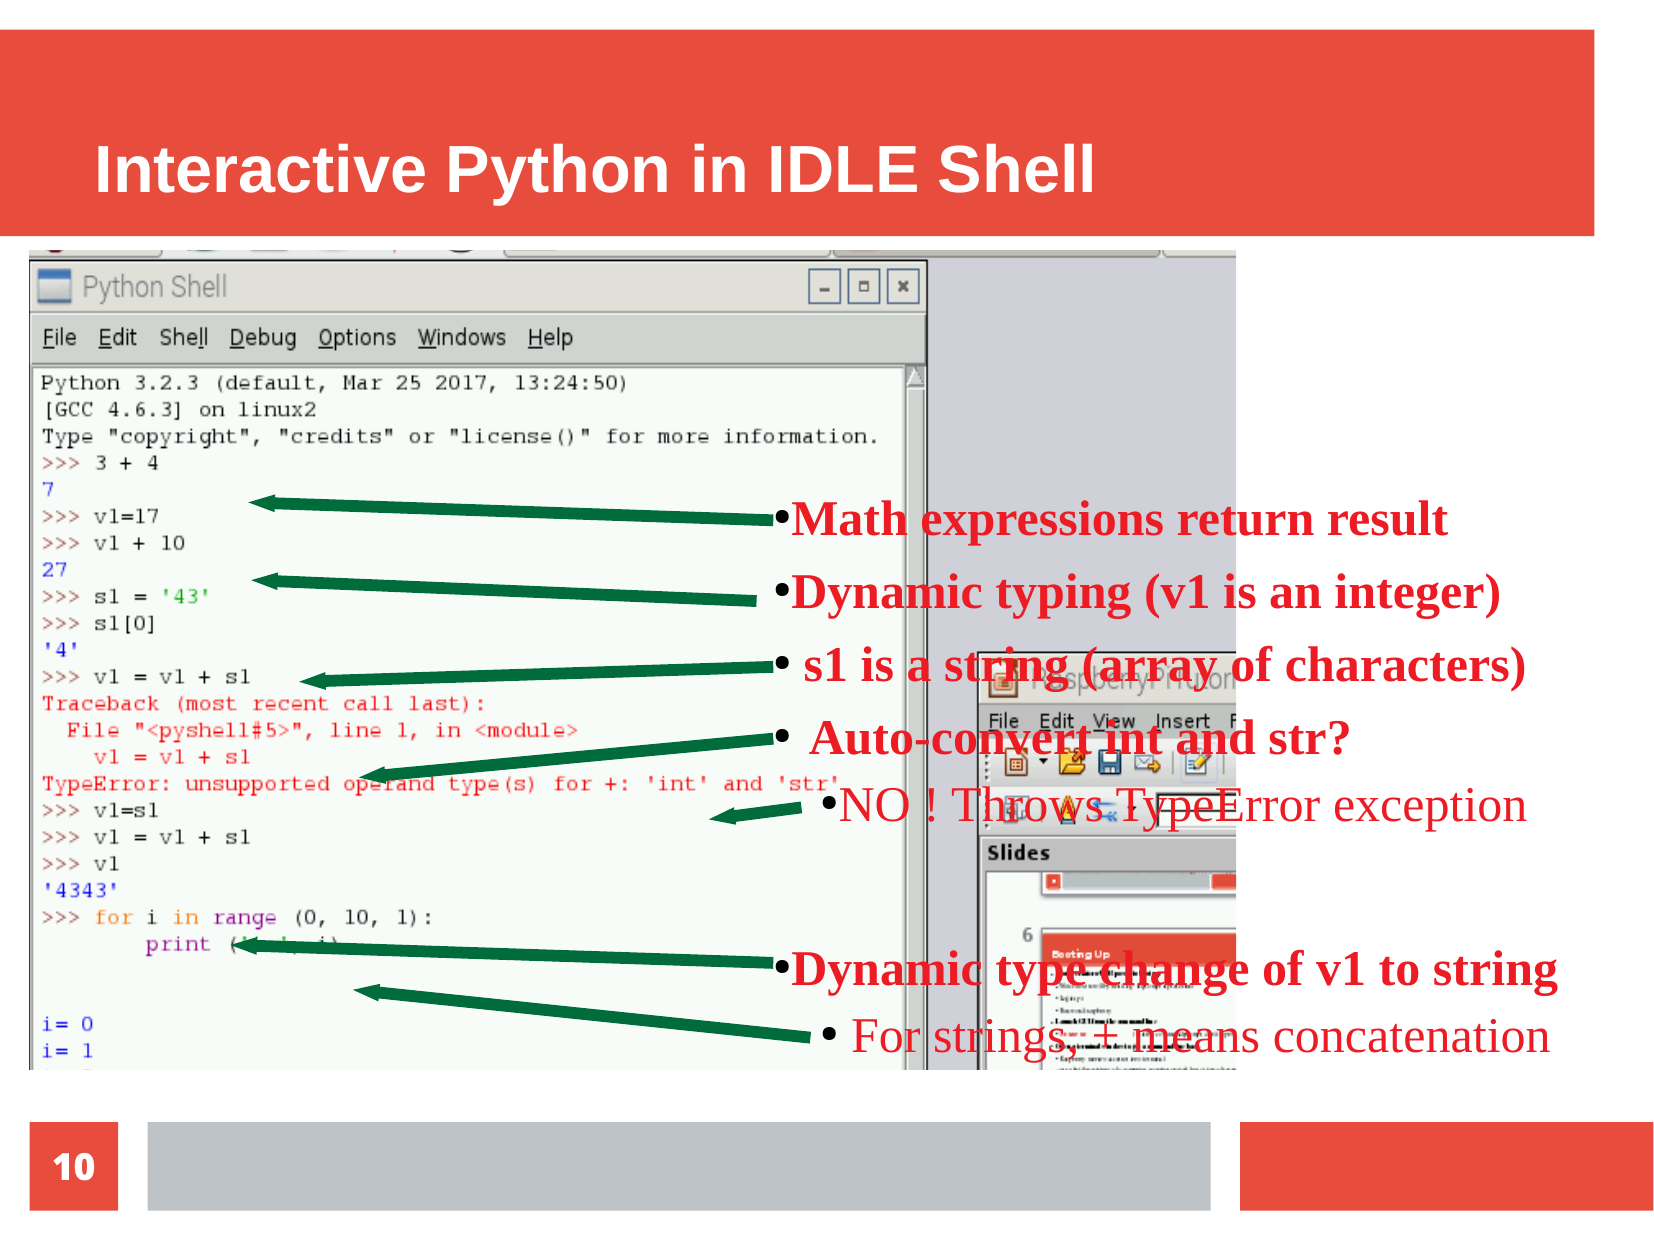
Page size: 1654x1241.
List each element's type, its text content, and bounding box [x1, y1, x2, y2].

title Interactive Python in IDLE Shell [59, 59, 1595, 207]
picture [29, 250, 1237, 1070]
list Math expressions return result Dynamic typing (v1 is an integer) s1 is a string (array of characters) Auto-convert int and str? NO ! Throws TypeError exception Dynamic type change of v1 to string For strings, + means concatenation [773, 490, 1654, 1110]
